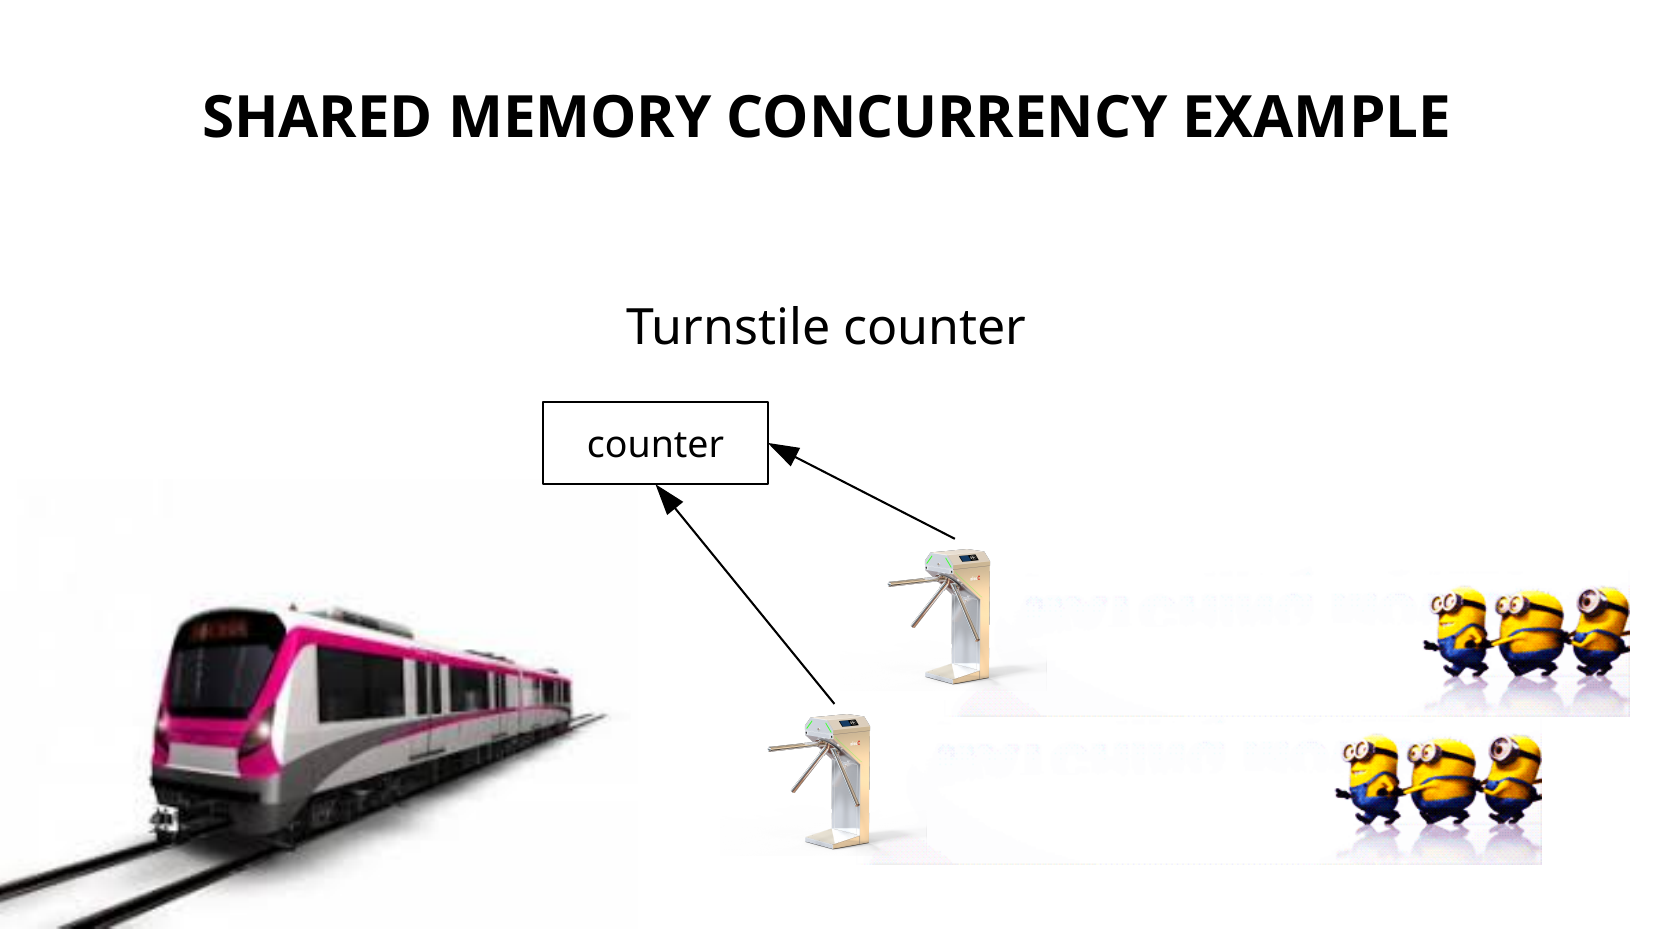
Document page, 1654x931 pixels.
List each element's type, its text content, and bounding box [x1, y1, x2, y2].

text_box counter [543, 401, 768, 485]
title SHARED MEMORY CONCURRENCY EXAMPLE [82, 36, 1571, 193]
picture [720, 348, 1630, 865]
text_box Turnstile counter [183, 283, 1471, 360]
picture [0, 479, 638, 929]
